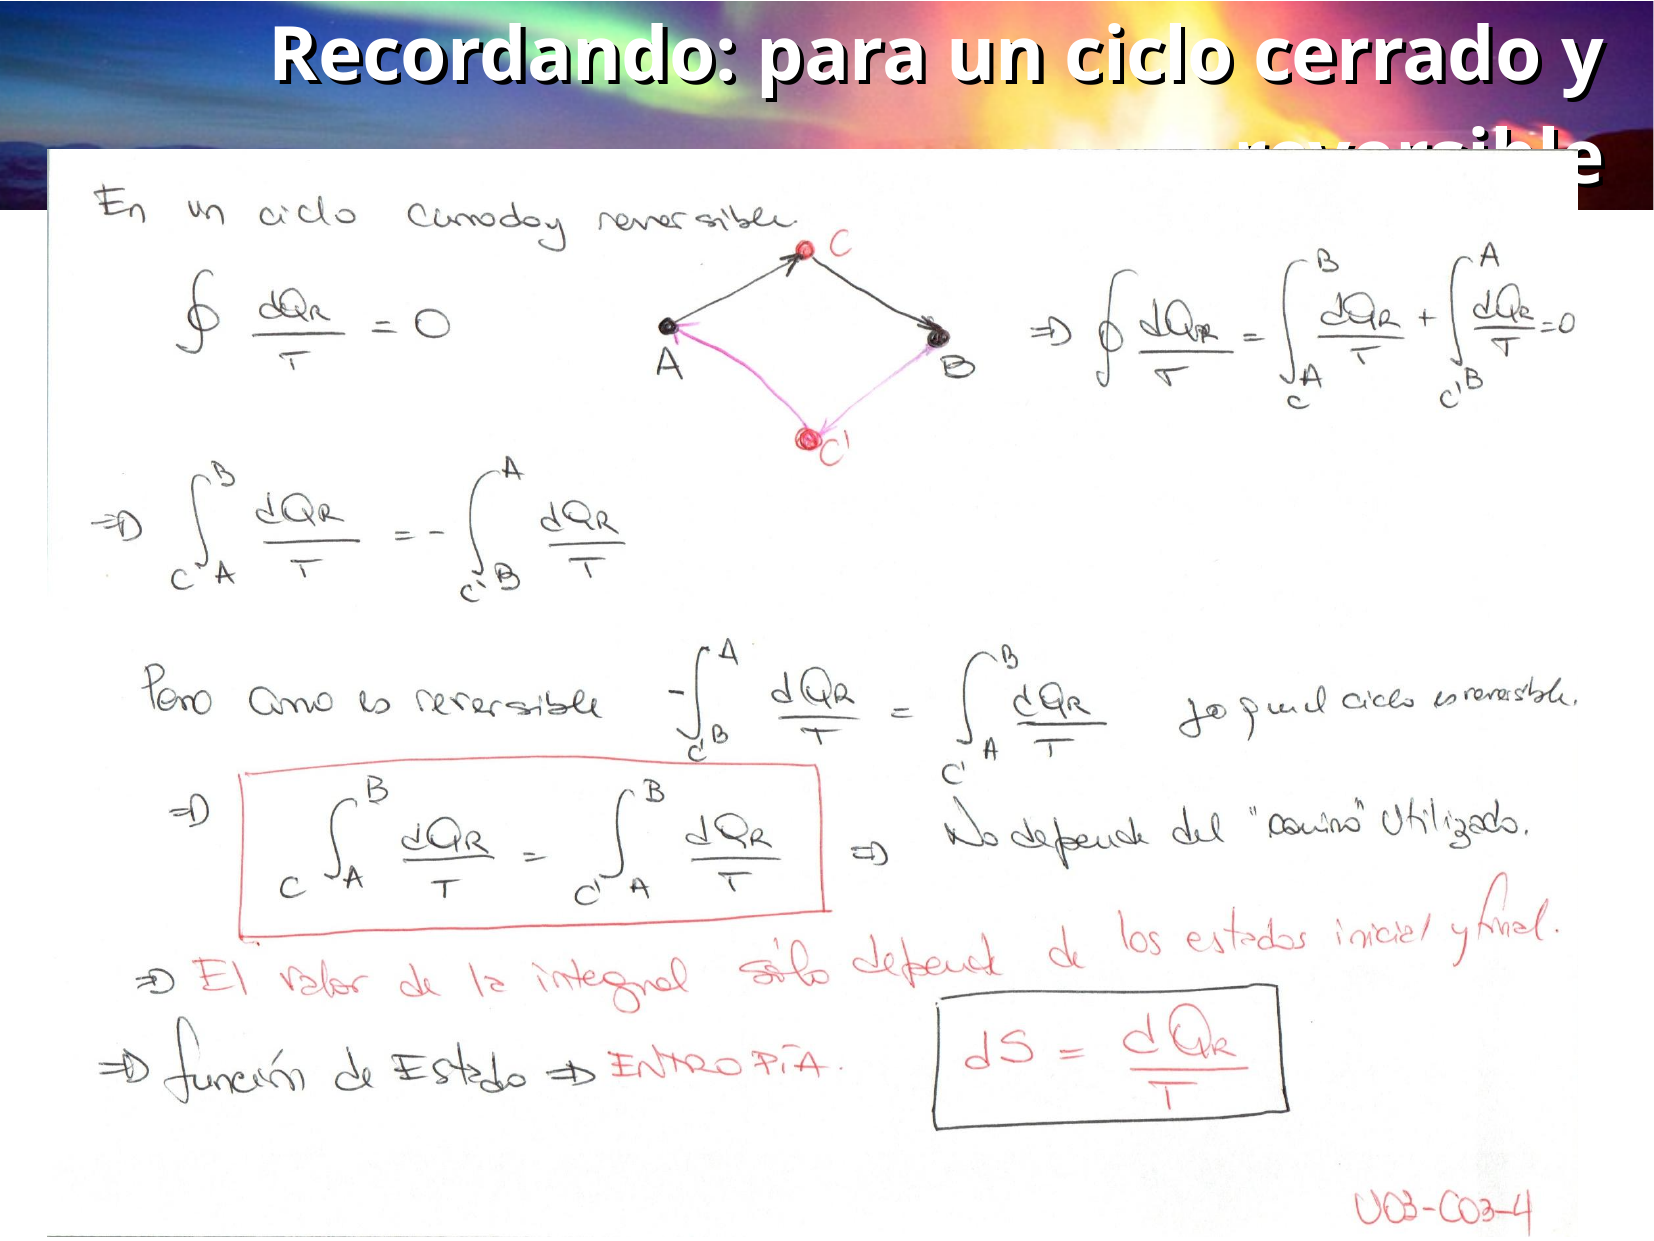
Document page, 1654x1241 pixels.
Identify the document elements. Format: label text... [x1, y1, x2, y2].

title Recordando: para un ciclo cerrado y reversible [45, 15, 1606, 191]
picture [0, 1, 1654, 1237]
